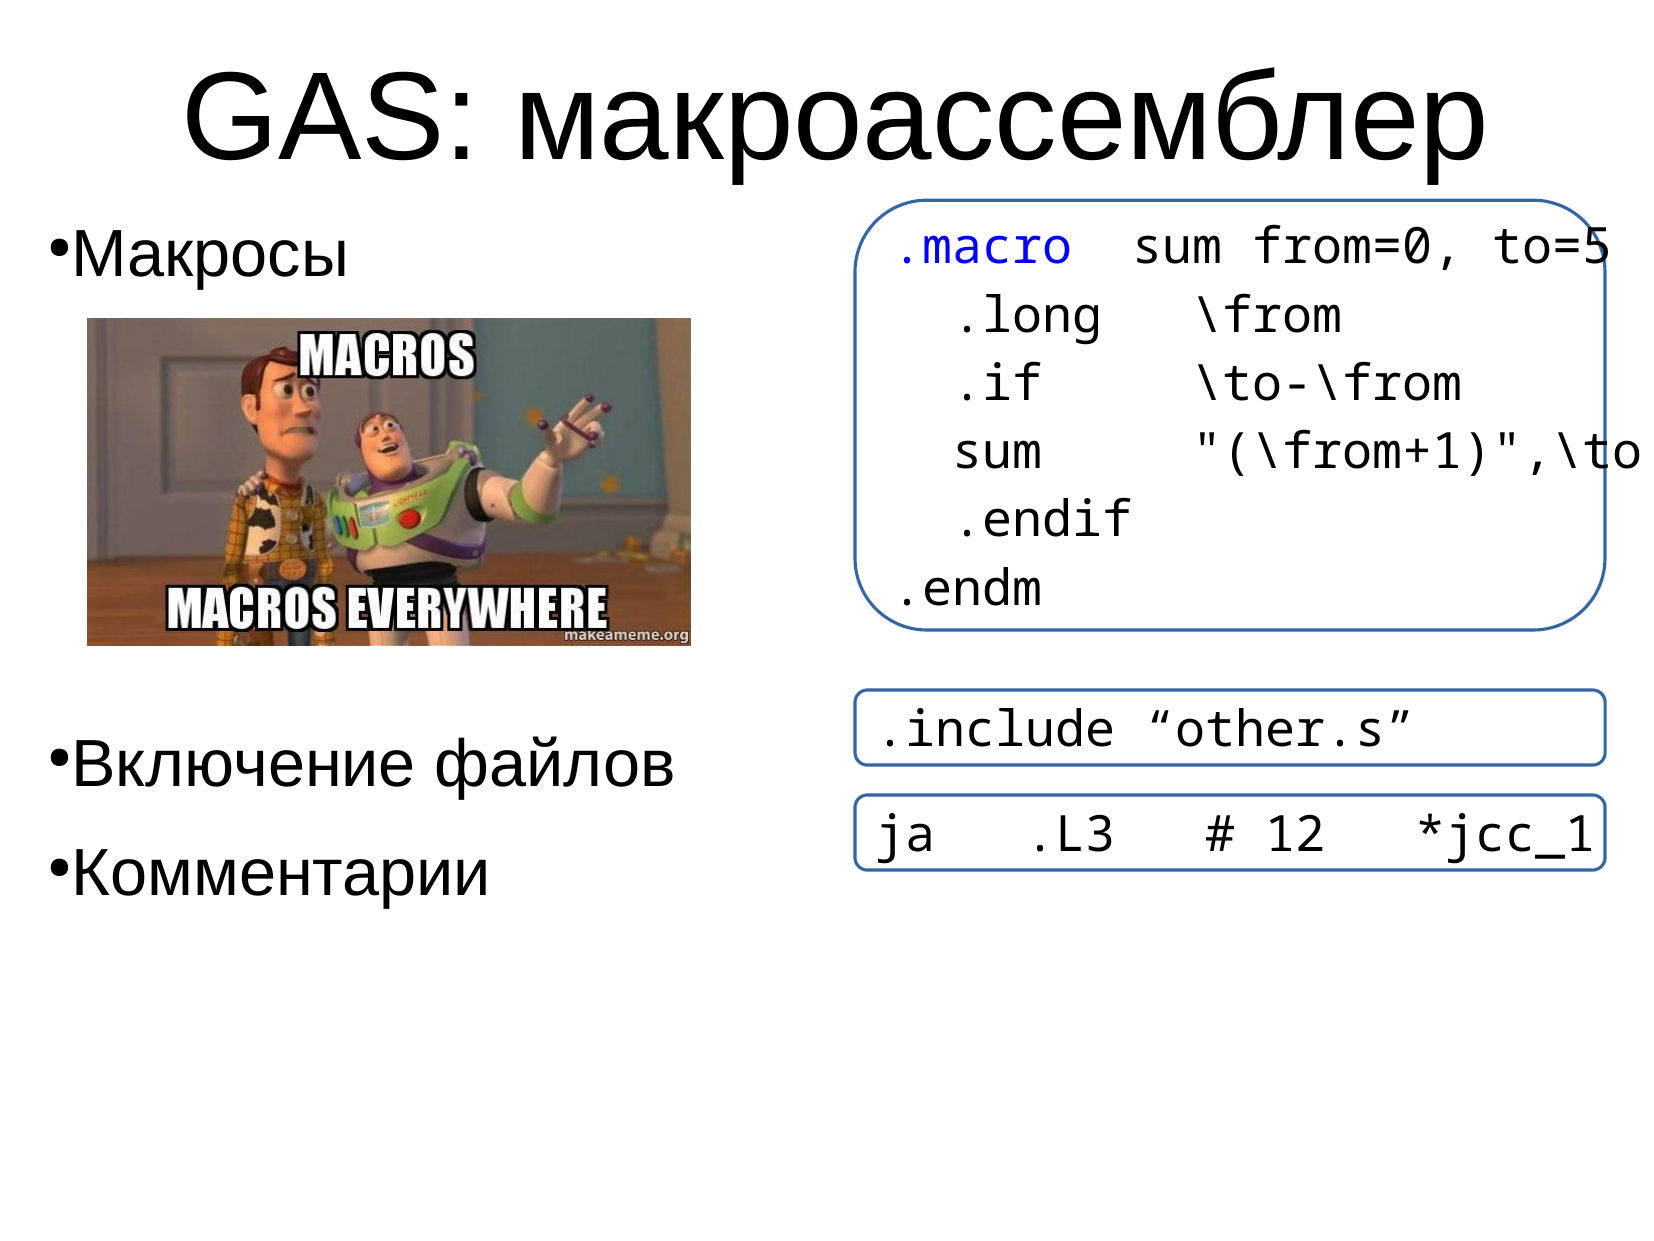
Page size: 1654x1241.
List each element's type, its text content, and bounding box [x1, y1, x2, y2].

text_box ja .L3 # 12 *jcc_1 [855, 795, 1606, 871]
text_box .macro sum from=0, to=5 .long \from .if \to-\from sum "(\from+1)",\to .endif .endm [855, 206, 1606, 631]
text_box .include “other.s” [855, 690, 1606, 766]
list Макросы Включение файлов Комментарии [47, 209, 1536, 1040]
title GAS: макроассемблер [91, 13, 1580, 206]
picture [87, 318, 691, 646]
